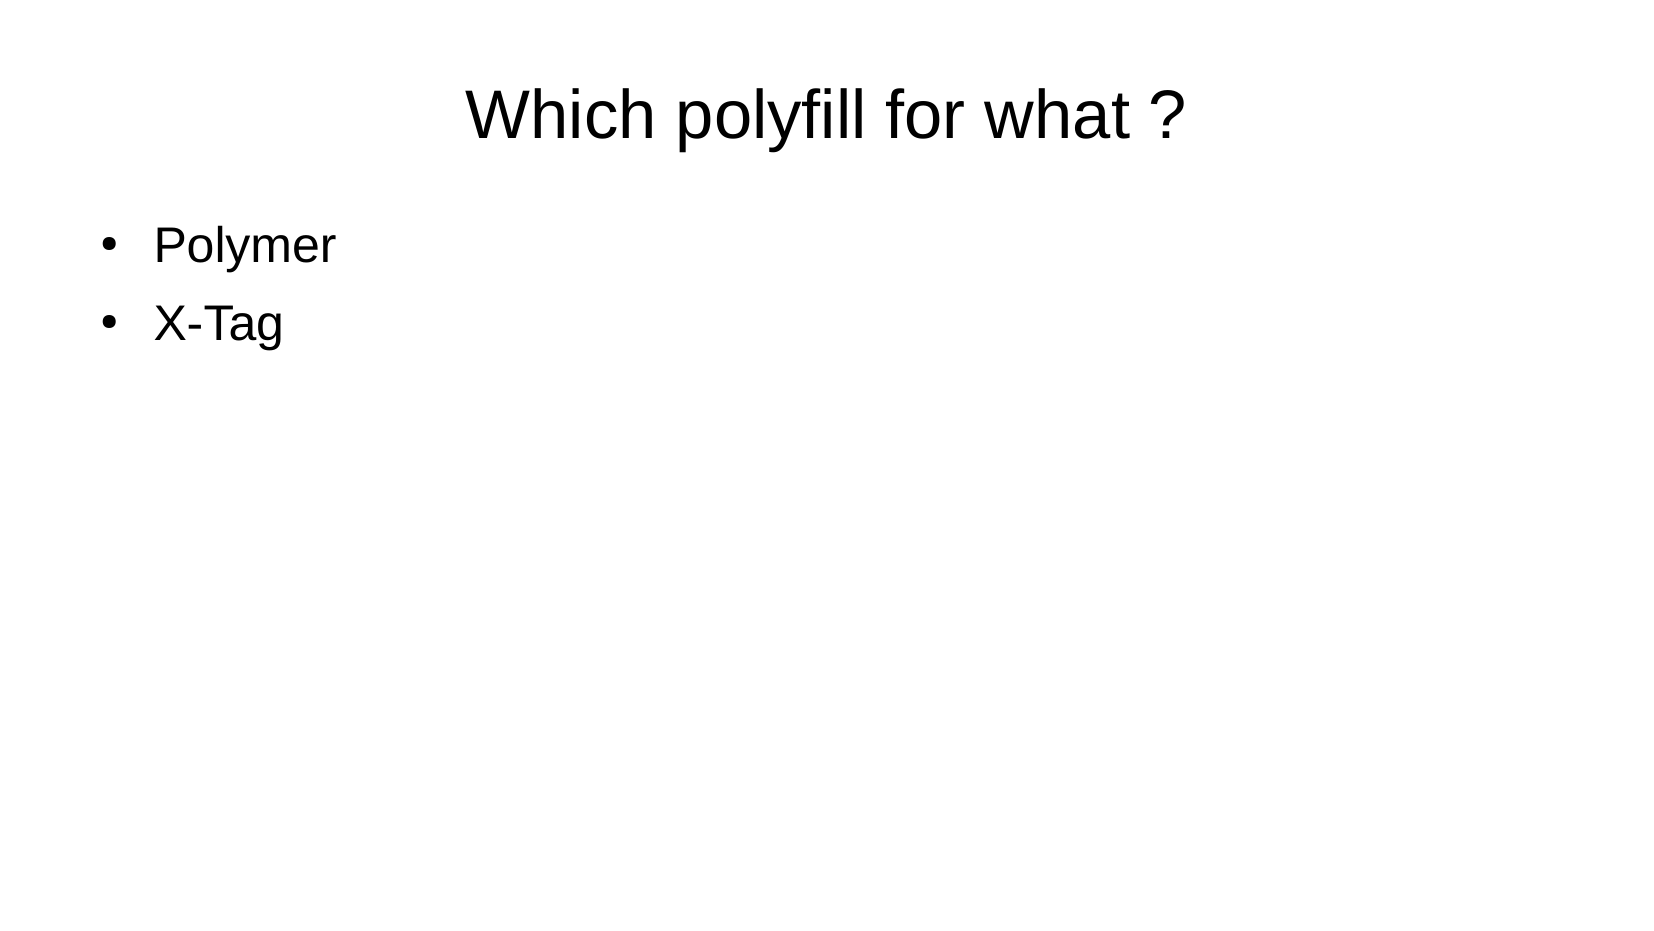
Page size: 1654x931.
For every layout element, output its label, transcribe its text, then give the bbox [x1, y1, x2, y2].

title Which polyfill for what ? [82, 37, 1571, 193]
list Polymer X-Tag [82, 217, 1571, 758]
